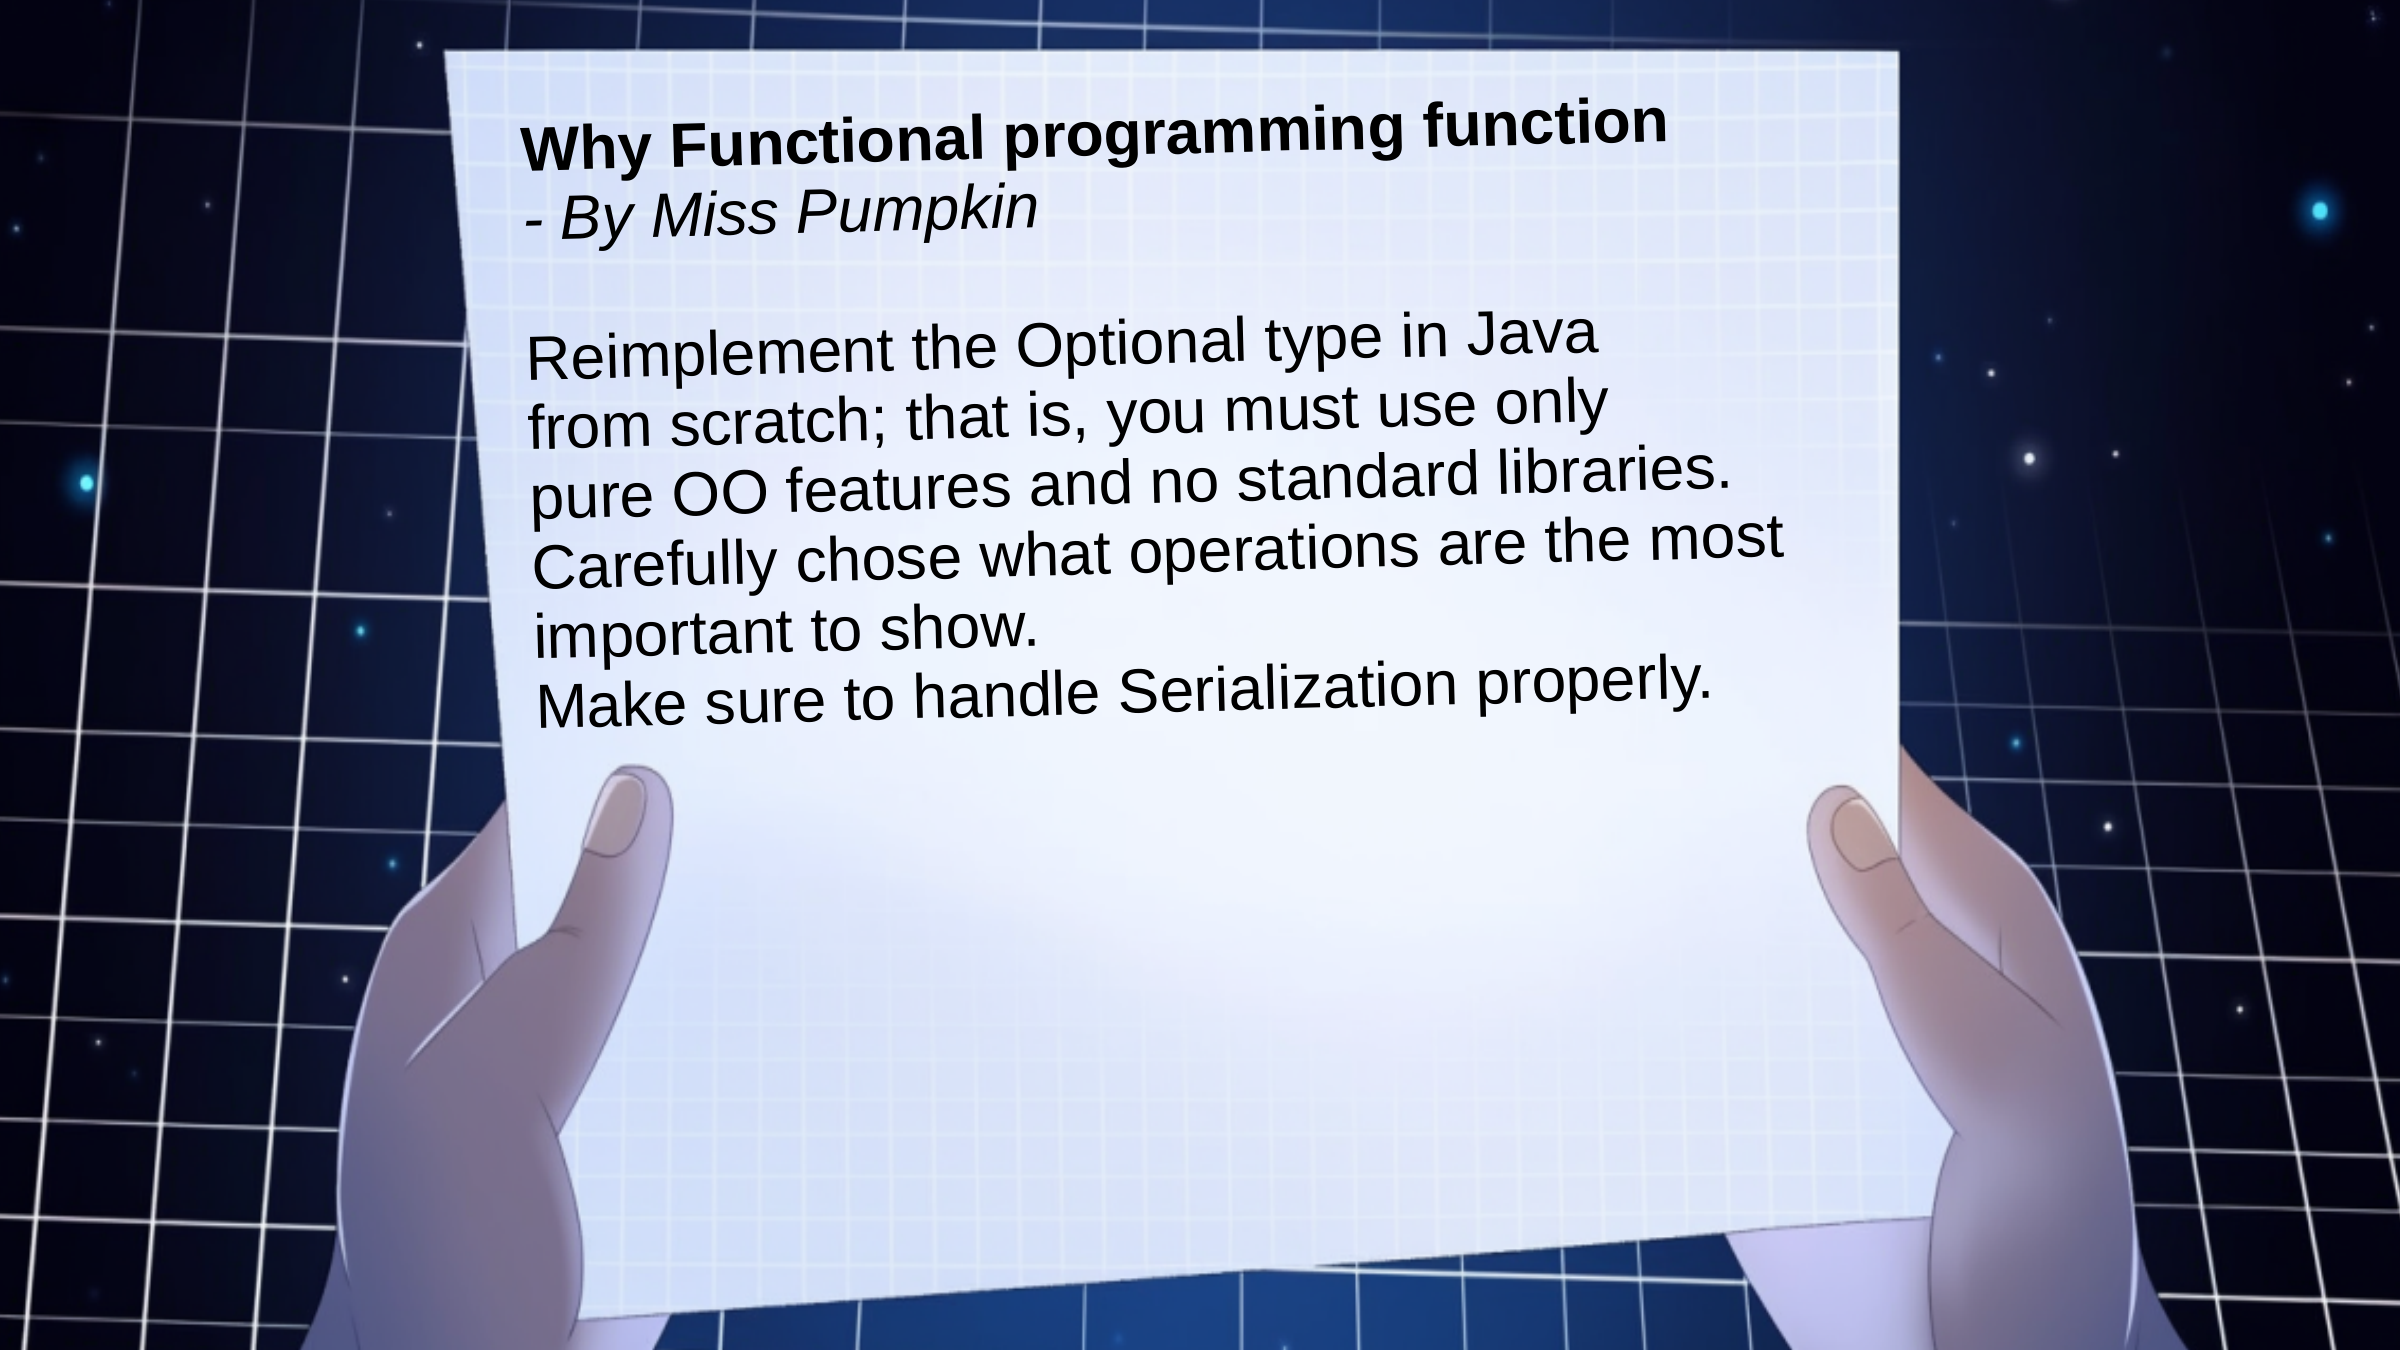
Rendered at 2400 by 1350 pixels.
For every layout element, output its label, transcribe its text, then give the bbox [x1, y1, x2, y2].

picture [0, 0, 2400, 1350]
text_box Why Functional programming function - By Miss Pumpkin Reimplement the Optional type in Java from scratch; that is, you must use only pure OO features and no standard libraries. Carefully chose what operations are the most important to show. Make sure to handle Serialization properly. [504, 72, 1866, 1262]
